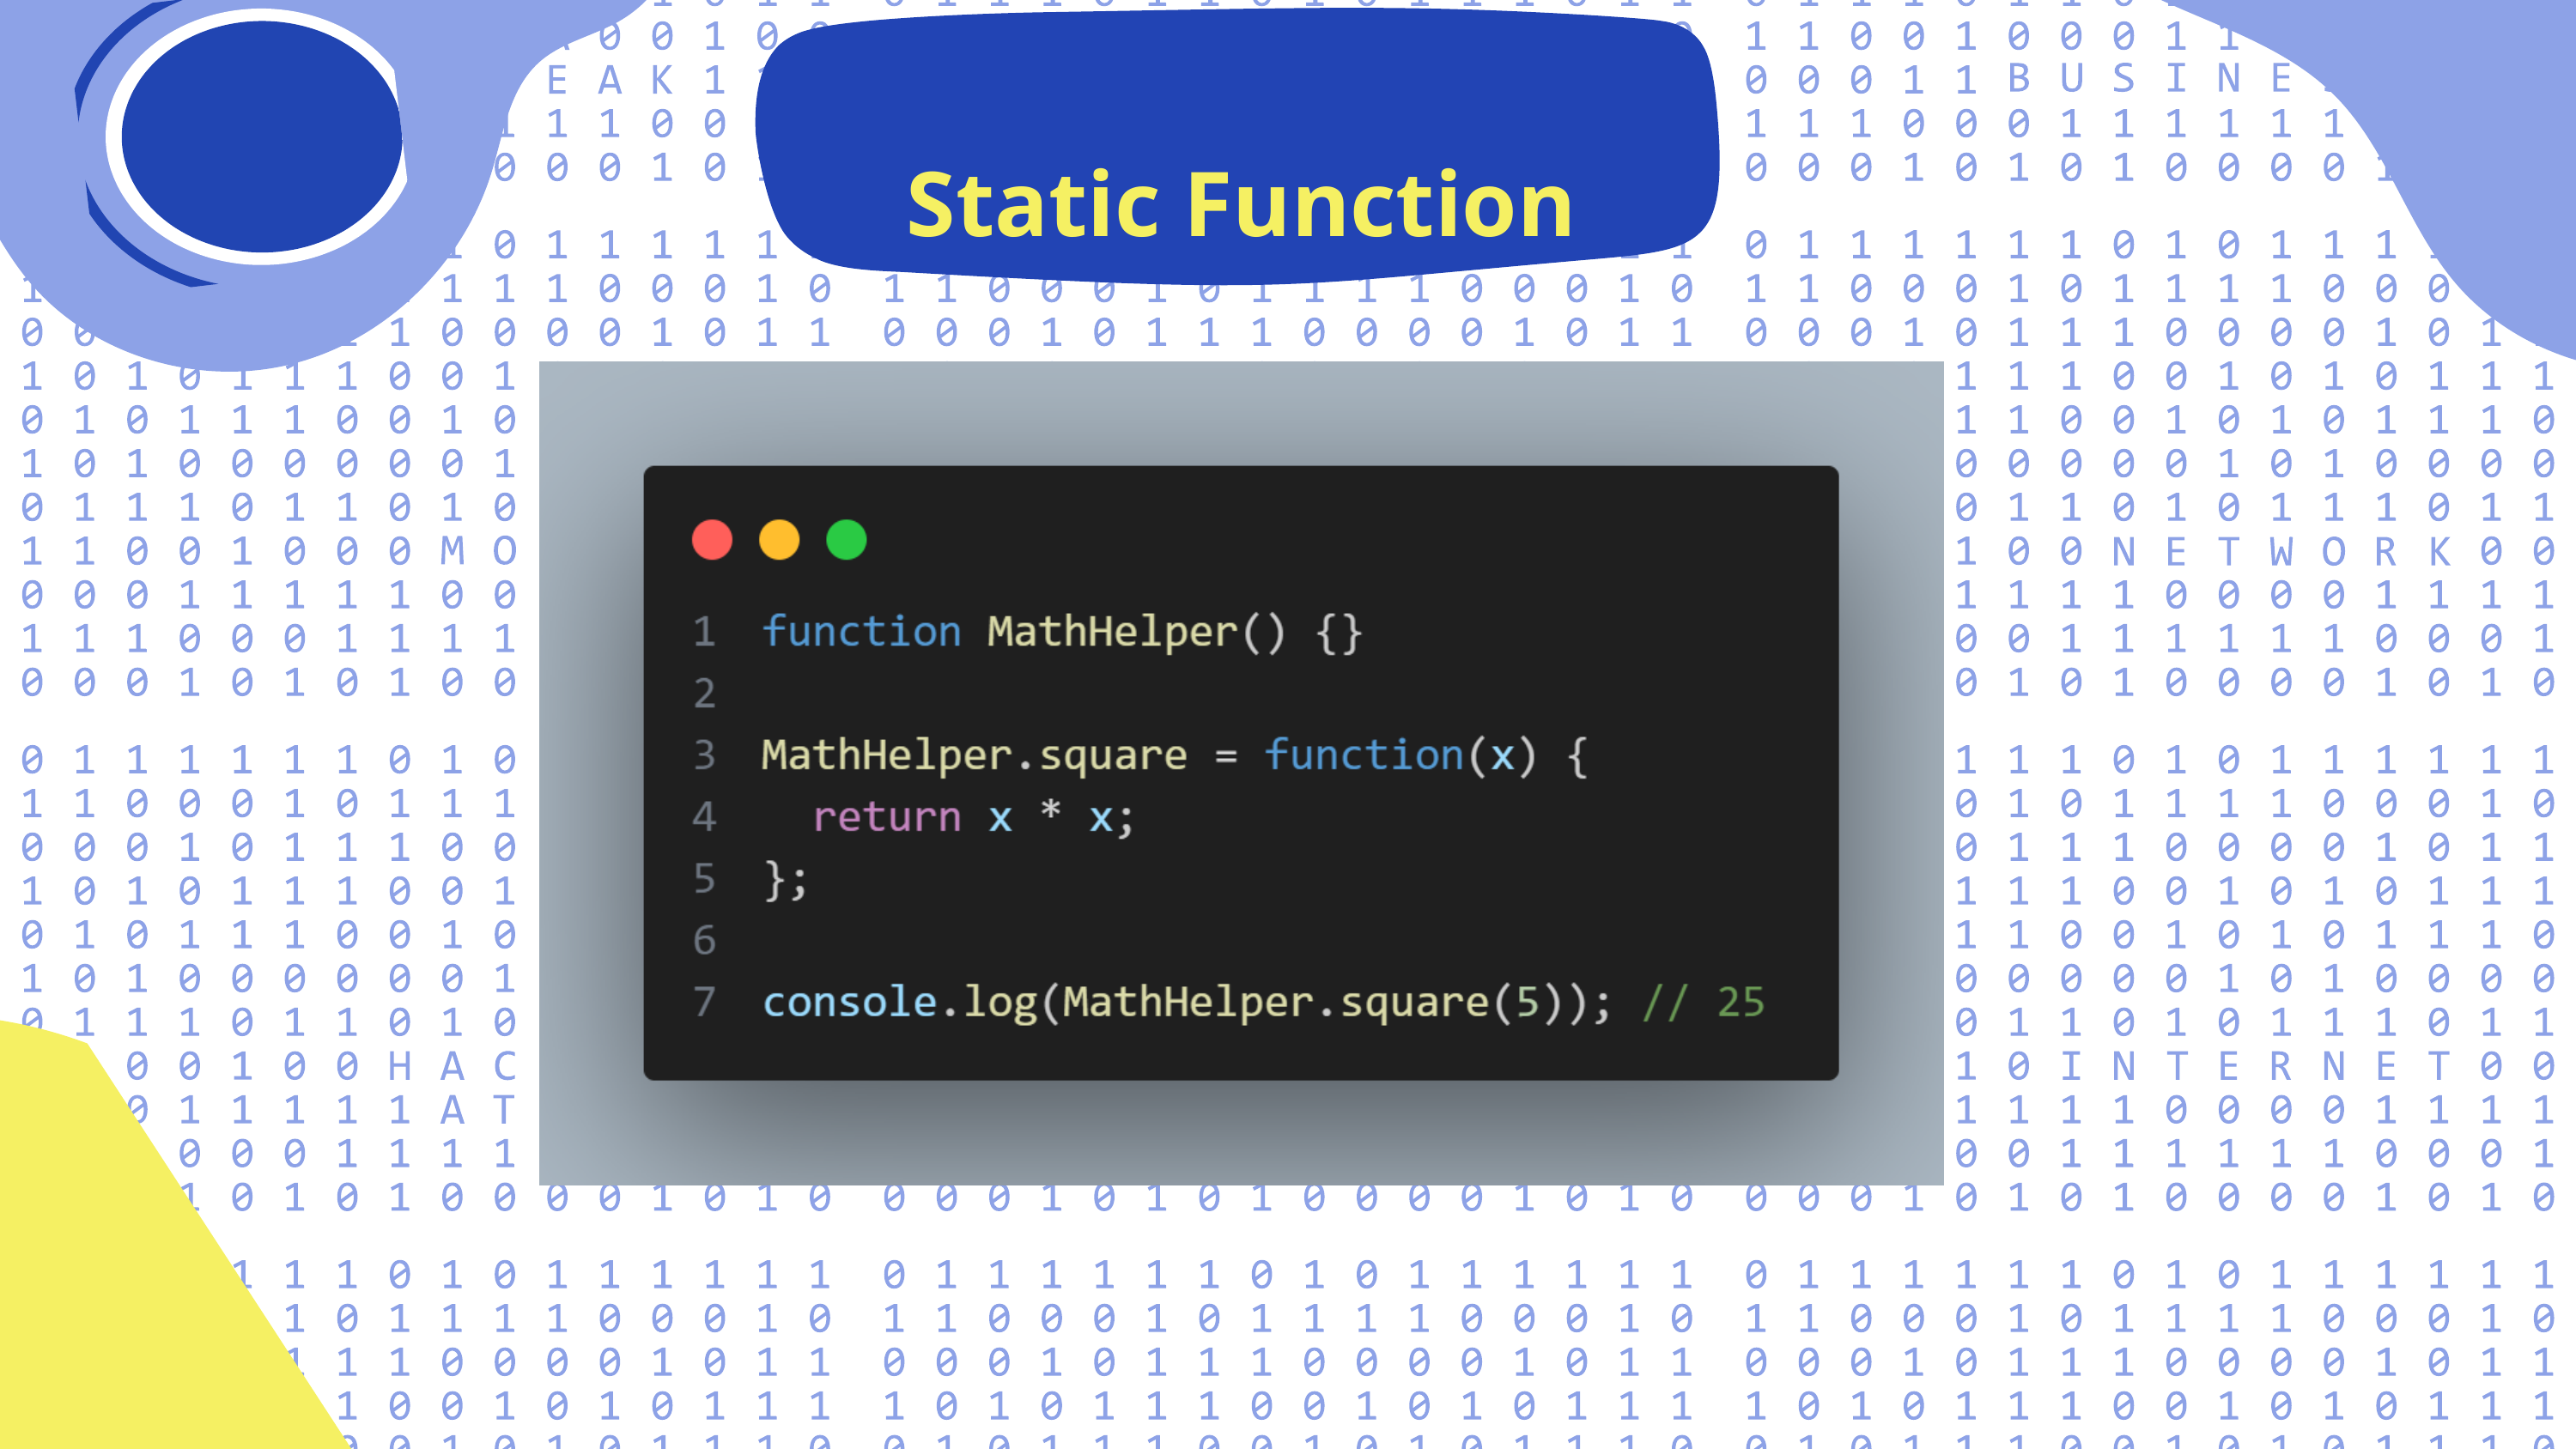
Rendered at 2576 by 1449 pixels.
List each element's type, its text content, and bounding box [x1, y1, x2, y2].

text_box [1252, 215, 1270, 227]
text_box [1479, 215, 1499, 227]
text_box Static Function [847, 0, 1637, 215]
text_box [0, 0, 2576, 1449]
text_box [1012, 215, 1029, 227]
picture [539, 361, 1944, 1185]
